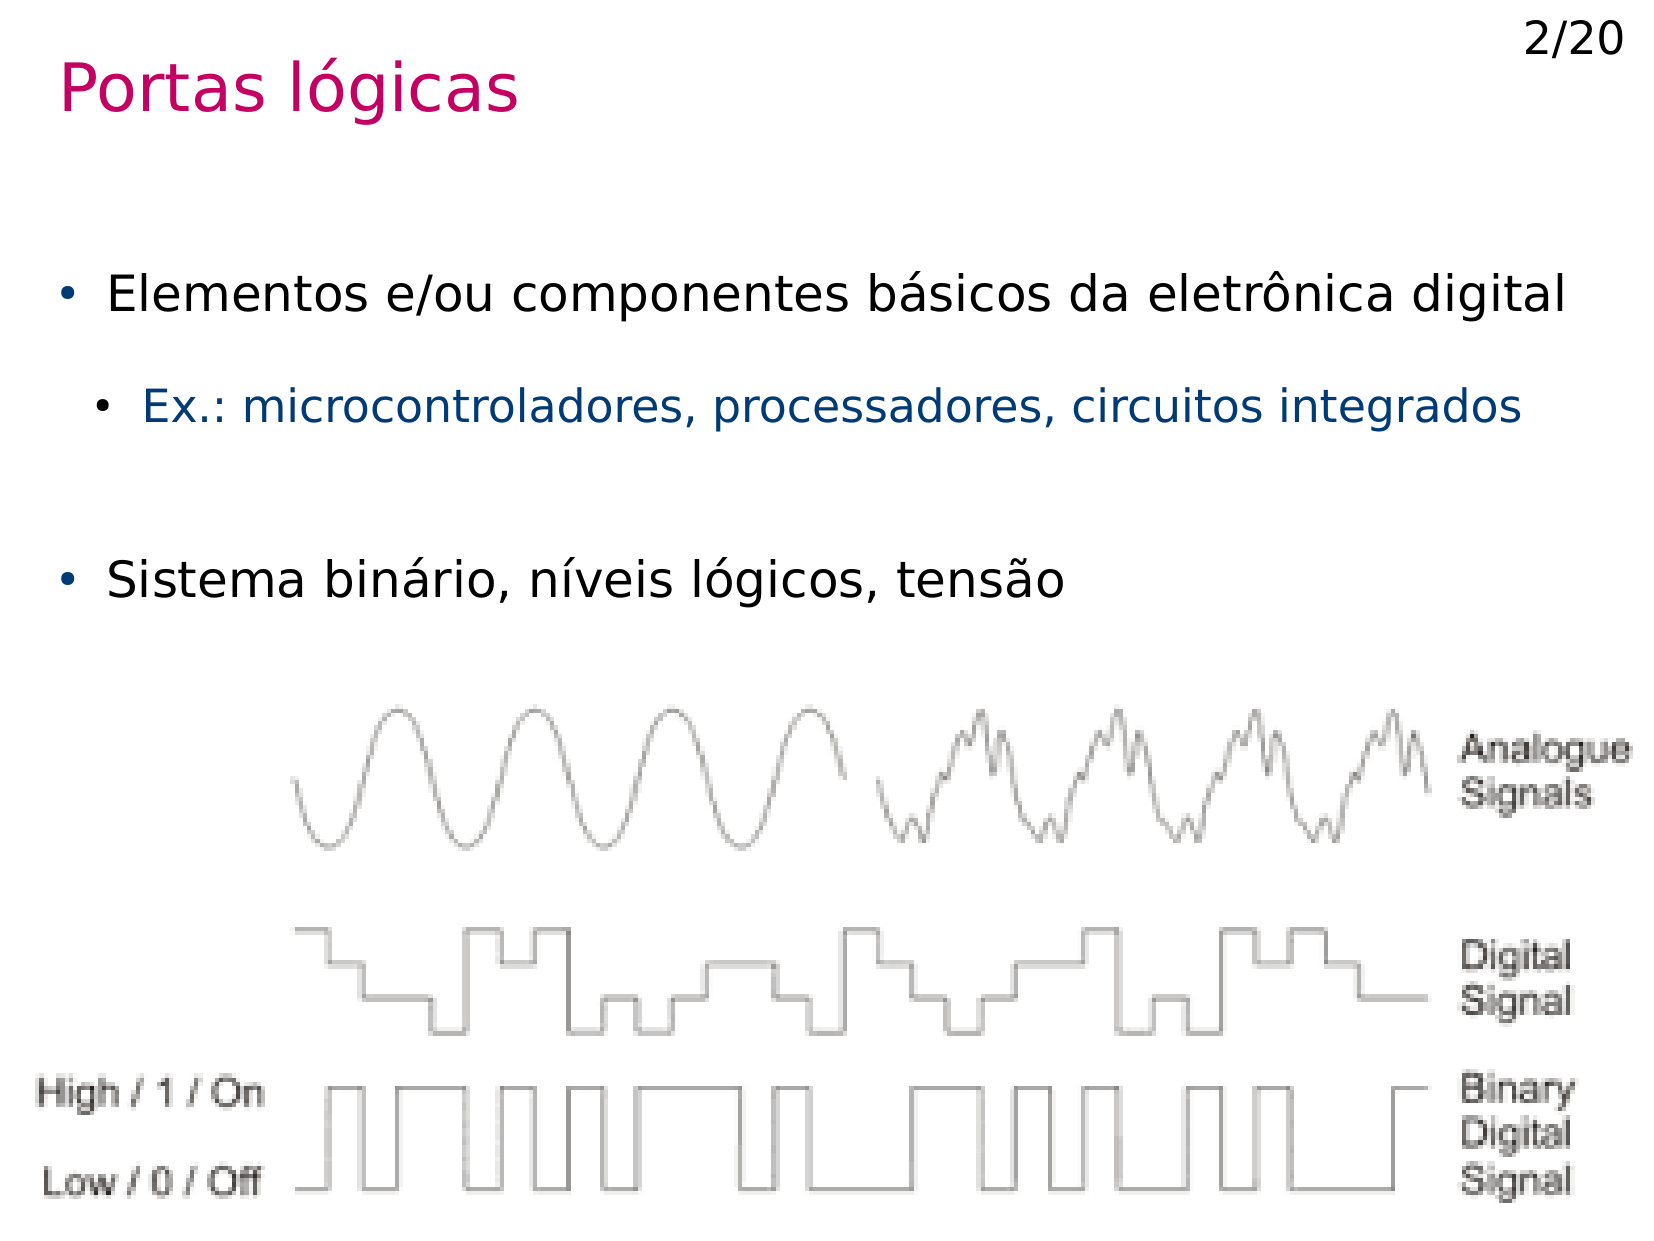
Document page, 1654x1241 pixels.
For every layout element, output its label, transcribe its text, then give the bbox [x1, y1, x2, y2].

picture [19, 684, 1642, 1229]
list Elementos e/ou componentes básicos da eletrônica digital Ex.: microcontroladores, processadores, circuitos integrados Sistema binário, níveis lógicos, tensão [59, 236, 1625, 684]
title Portas lógicas [59, 29, 1625, 148]
